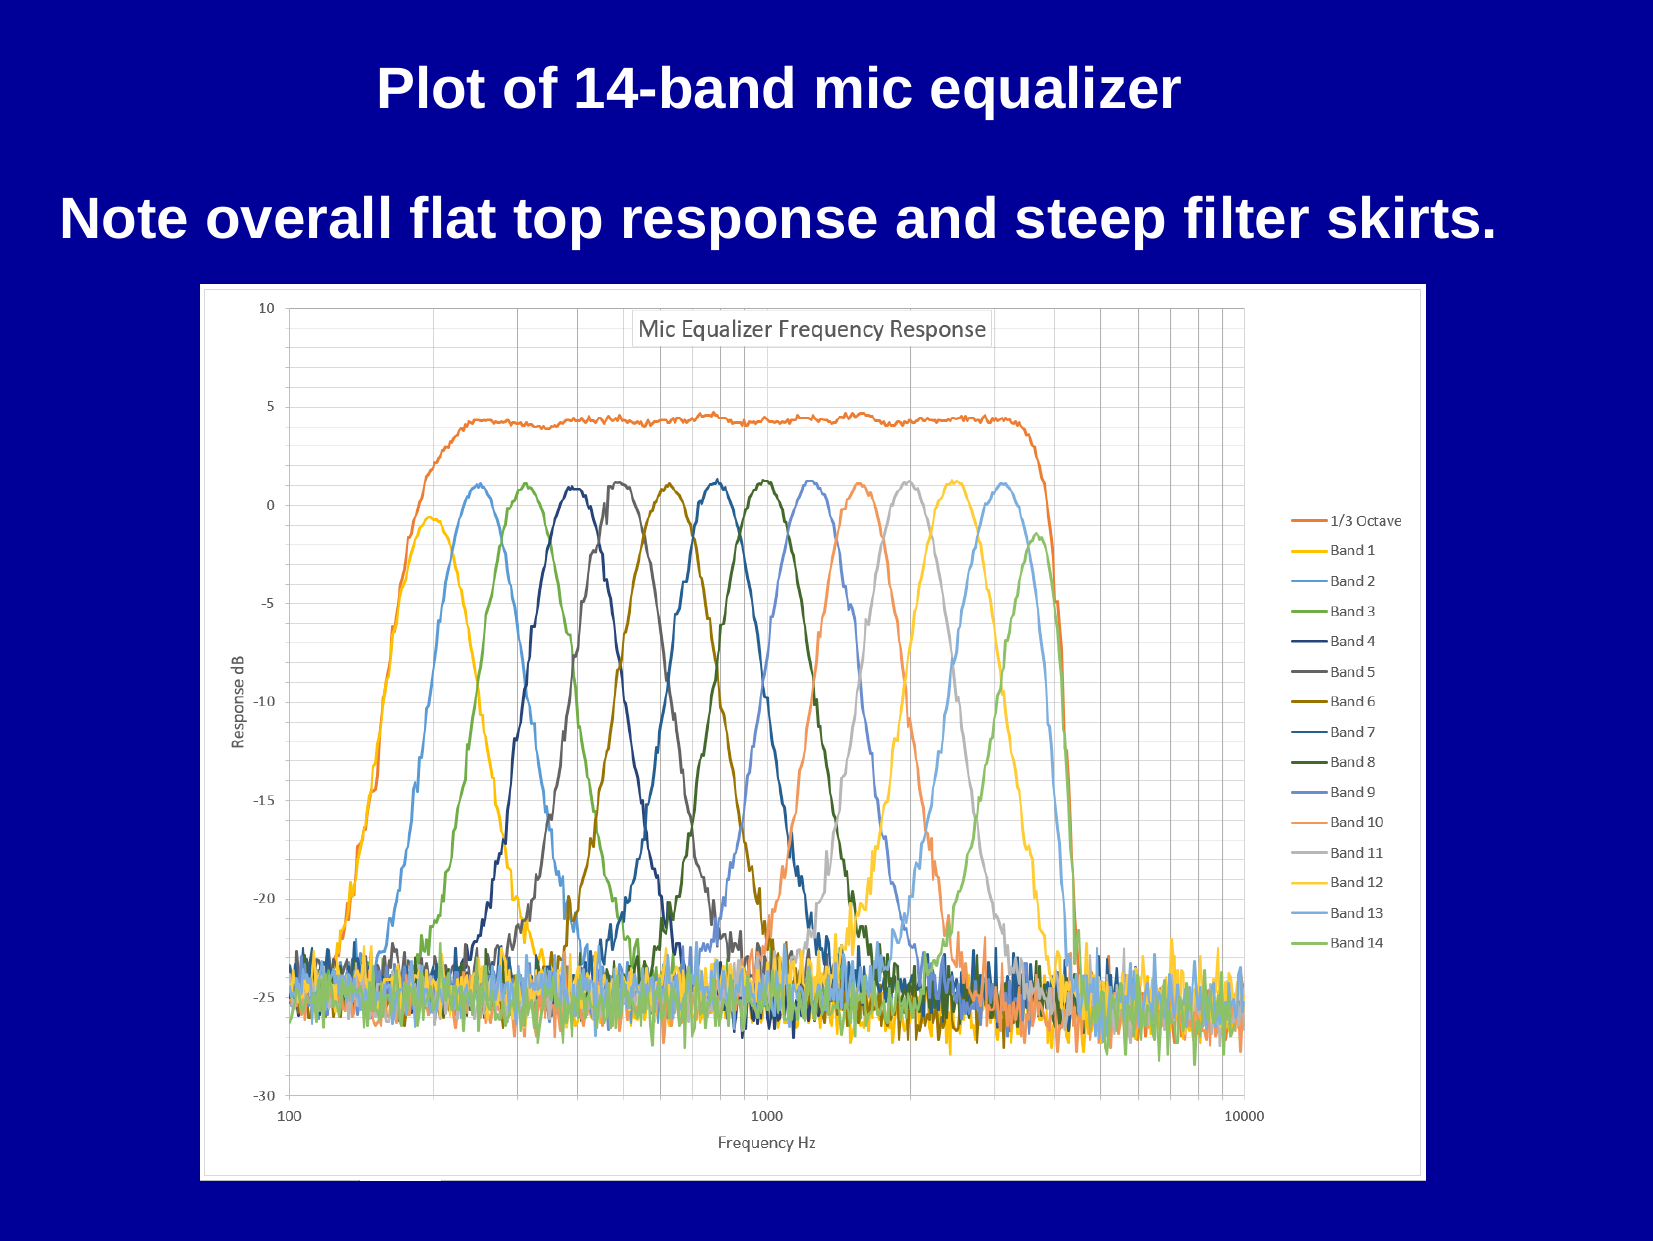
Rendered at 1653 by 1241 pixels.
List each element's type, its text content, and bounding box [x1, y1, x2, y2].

picture [200, 284, 1426, 1181]
text_box Plot of 14-band mic equalizer Note overall flat top response and steep filter skirts. [45, 45, 1561, 127]
